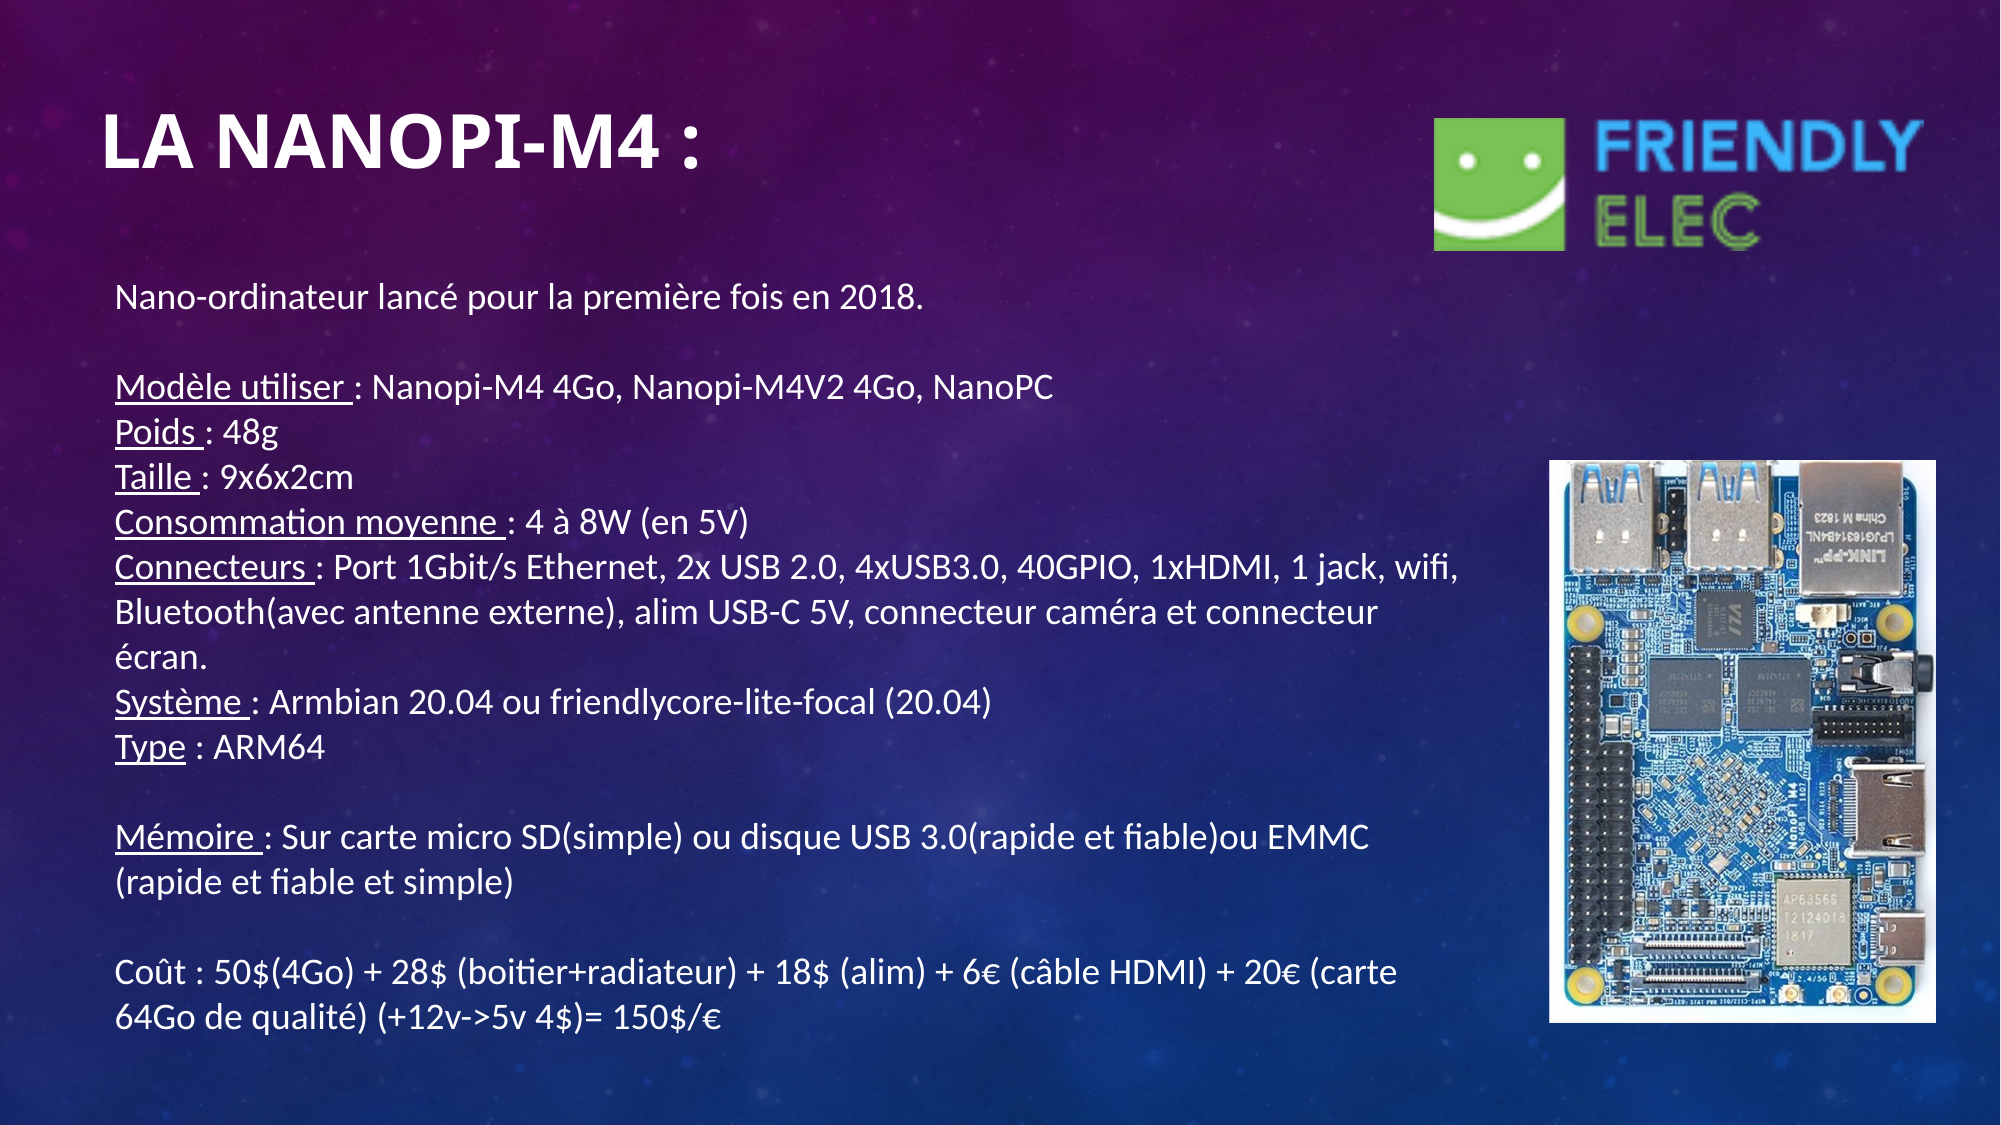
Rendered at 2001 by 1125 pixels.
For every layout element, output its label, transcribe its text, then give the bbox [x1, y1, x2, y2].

title La NANOPI-M4 : [99, 44, 1900, 232]
picture [0, 0, 2001, 1125]
text_box Nano-ordinateur lancé pour la première fois en 2018. Modèle utiliser : Nanopi-M4 4Go, Nanopi-M4V2 4Go, NanoPC Poids : 48g Taille : 9x6x2cm Consommation moyenne : 4 à 8W (en 5V) Connecteurs : Port 1Gbit/s Ethernet, 2x USB 2.0, 4xUSB3.0, 40GPIO, 1xHDMI, 1 jack, wifi, Bluetooth(avec antenne externe), alim USB-C 5V, connecteur caméra et connecteur écran. Système : Armbian 20.04 ou friendlycore-lite-focal (20.04) Type : ARM64 Mémoire : Sur carte micro SD(simple) ou disque USB 3.0(rapide et fiable)ou EMMC (rapide et fiable et simple) Coût : 50$(4Go) + 28$ (boitier+radiateur) + 18$ (alim) + 6€ (câble HDMI) + 20€ (carte 64Go de qualité) (+12v->5v 4$)= 150$/€ [99, 264, 1497, 1090]
